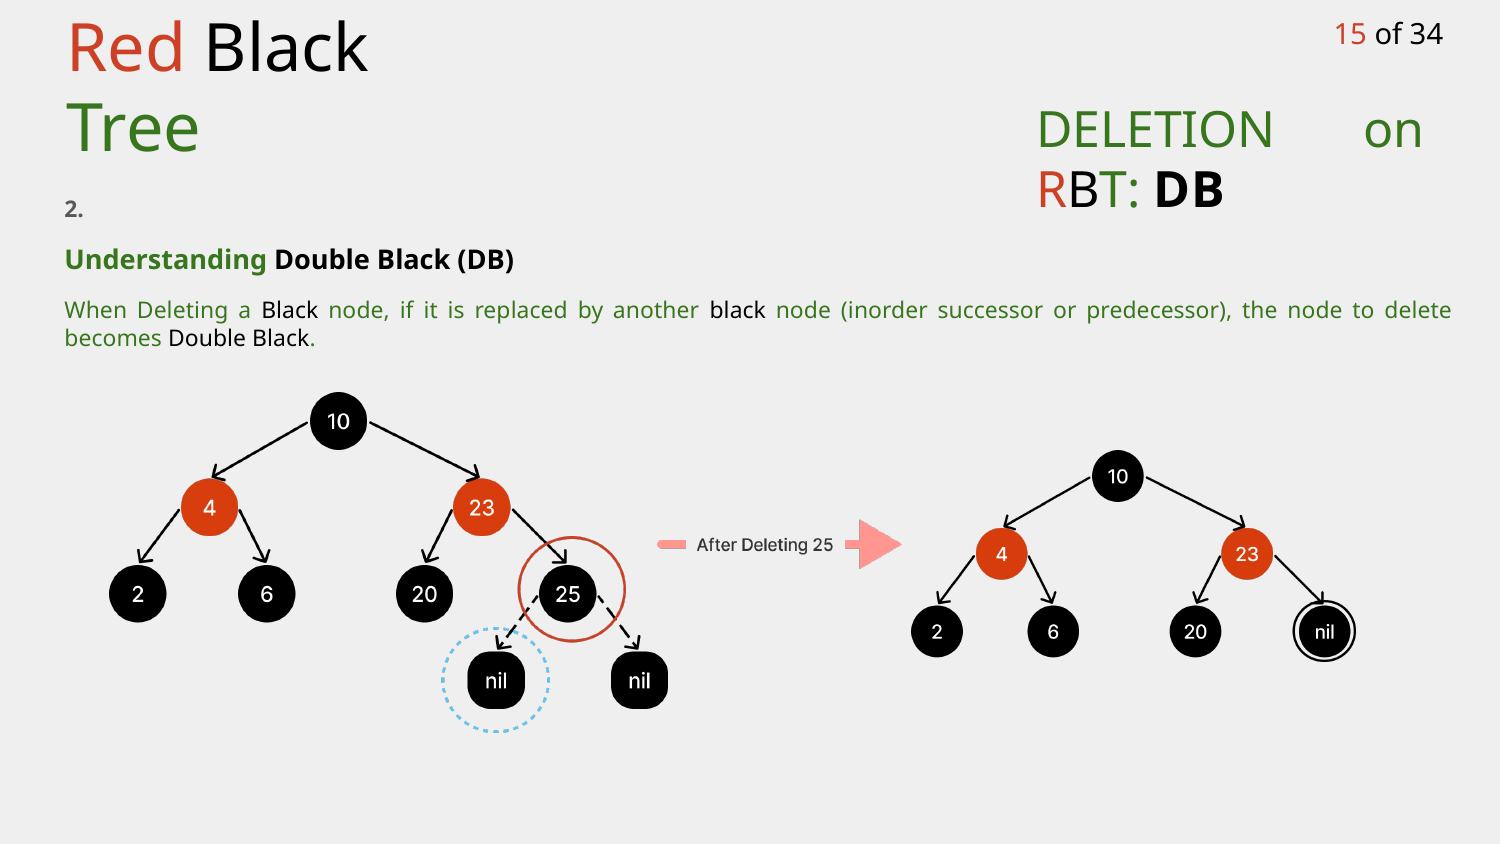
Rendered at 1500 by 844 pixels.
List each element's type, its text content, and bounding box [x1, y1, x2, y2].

text_box 2. Understanding Double Black (DB) When Deleting a Black node, if it is replaced by another black node (inorder successor or predecessor), the node to delete becomes Double Black. [49, 179, 1468, 367]
picture [911, 450, 1356, 662]
title Red Black Tree [51, 93, 437, 179]
text_box 15 of 34 [1318, 0, 1500, 65]
text_box DELETION on RBT: DB [1021, 82, 1440, 233]
picture [109, 392, 902, 733]
